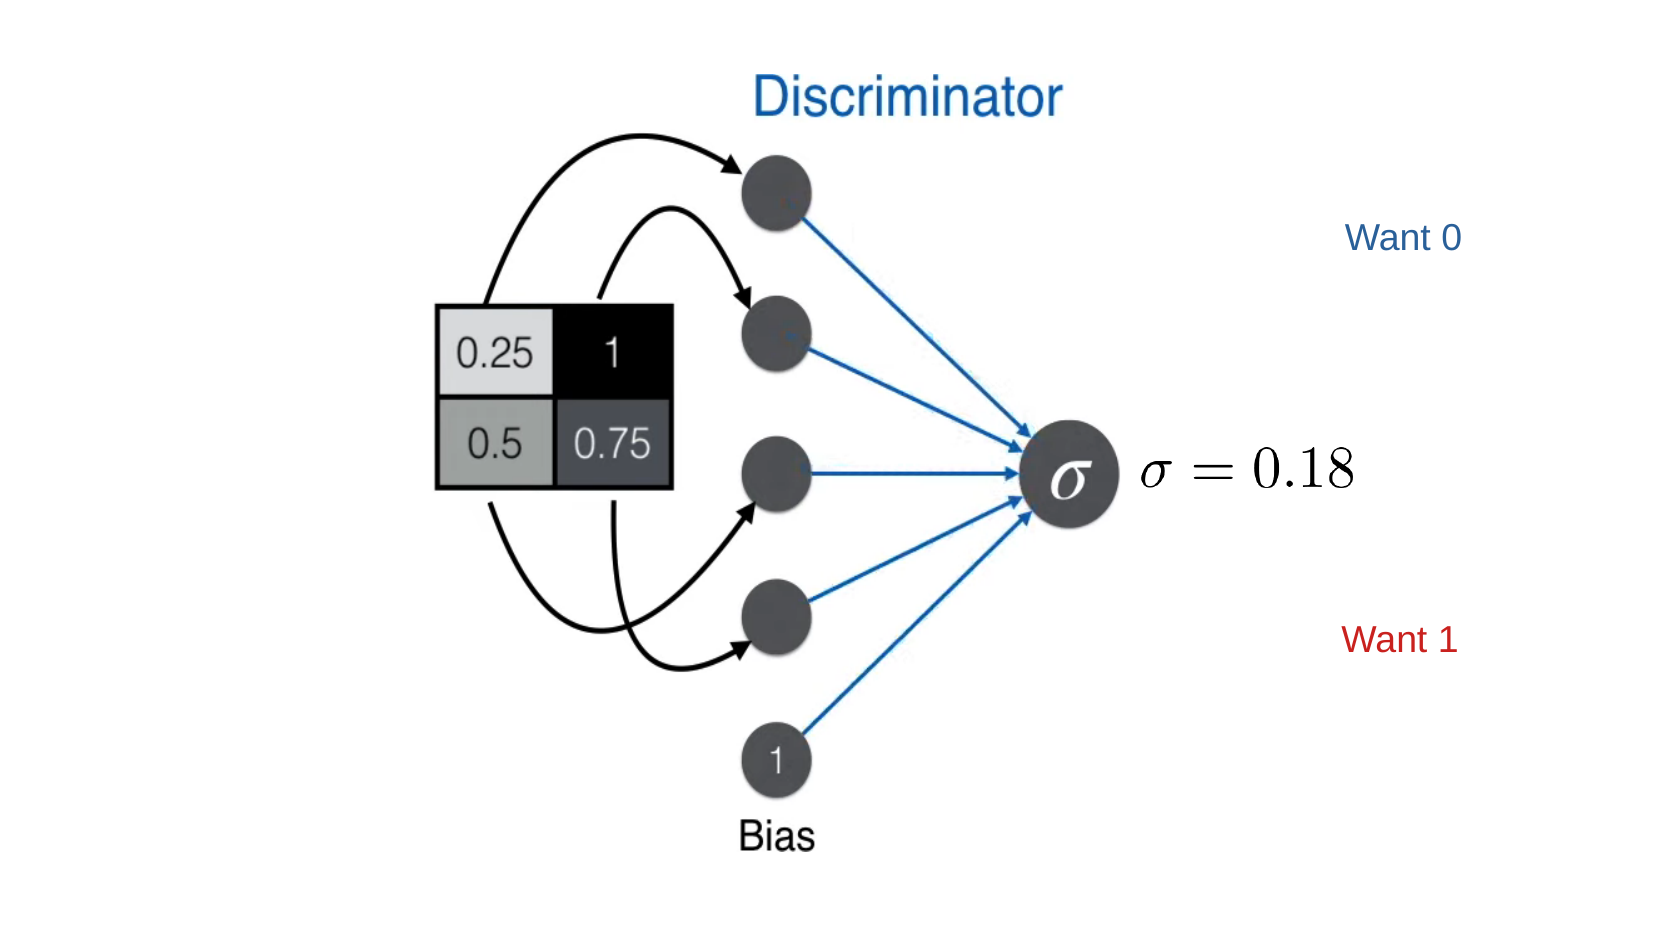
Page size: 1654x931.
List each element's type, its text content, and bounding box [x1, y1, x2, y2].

picture [1141, 447, 1353, 488]
picture [387, 74, 1121, 852]
text_box Want 1 [1326, 610, 1474, 668]
text_box Want 0 [1330, 208, 1478, 266]
